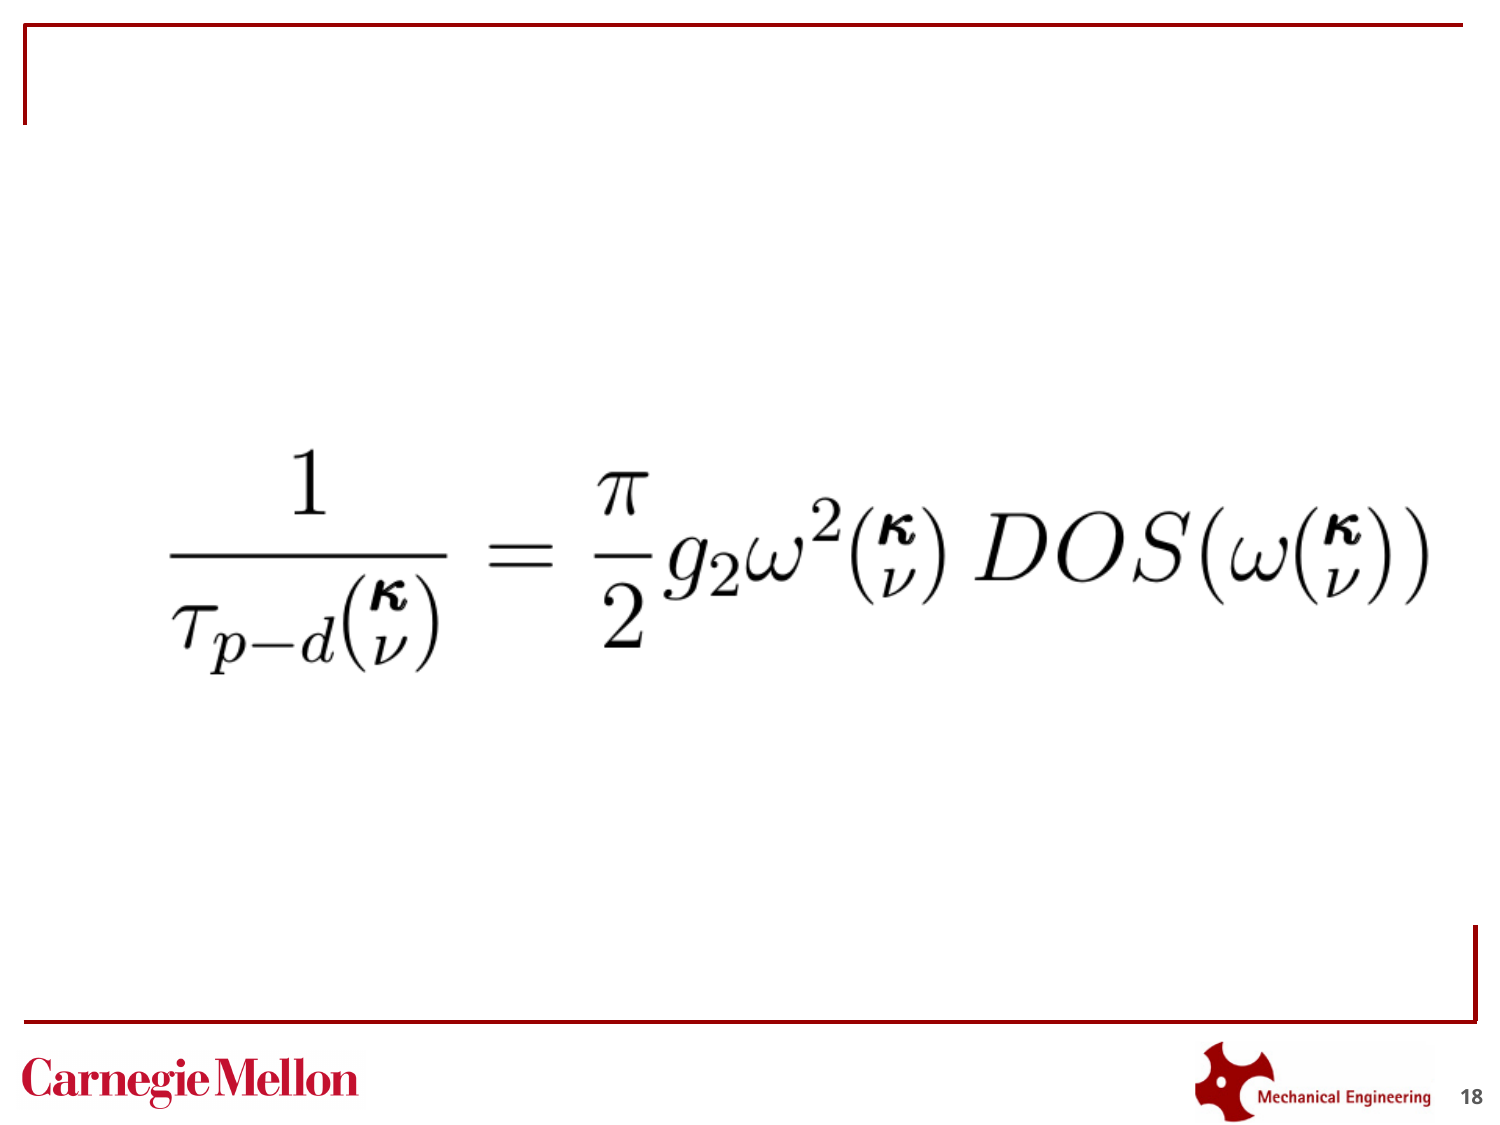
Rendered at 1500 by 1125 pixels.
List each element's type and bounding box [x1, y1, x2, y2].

picture [1192, 1034, 1438, 1125]
picture [137, 414, 1438, 706]
picture [16, 1050, 366, 1110]
